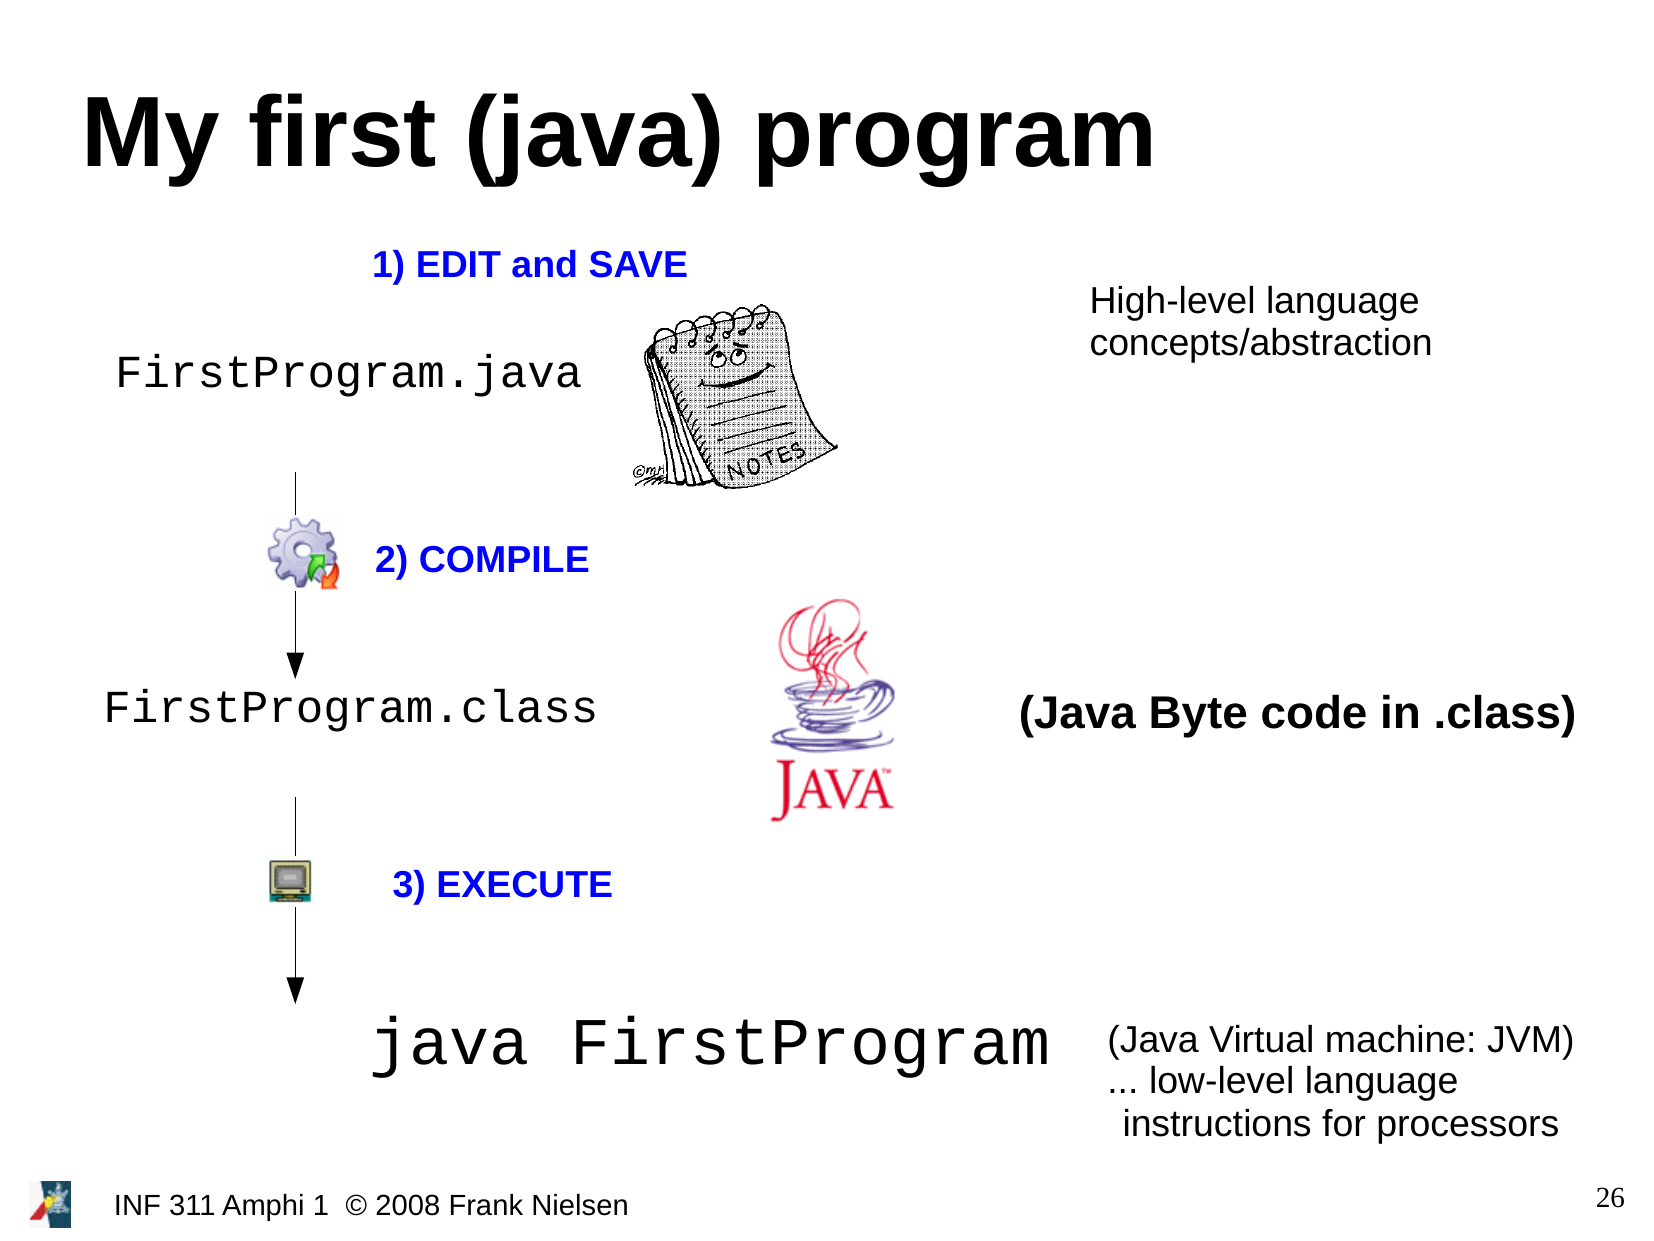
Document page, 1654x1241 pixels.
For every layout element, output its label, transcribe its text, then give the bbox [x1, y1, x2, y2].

text_box 3) EXECUTE [377, 856, 629, 915]
text_box 2) COMPILE [360, 531, 605, 590]
text_box (Java Virtual machine: JVM) ... low-level language instructions for processors [1092, 1010, 1590, 1152]
picture [738, 590, 931, 838]
picture [614, 295, 851, 502]
text_box My first (java) program [67, 68, 1506, 195]
text_box FirstProgram.java [100, 342, 811, 433]
text_box High-level language concepts/abstraction [1074, 272, 1448, 372]
text_box FirstProgram.class [88, 677, 738, 768]
picture [265, 515, 341, 591]
text_box 1) EDIT and SAVE [357, 236, 703, 295]
picture [265, 856, 316, 907]
text_box (Java Byte code in .class) [1003, 679, 1592, 747]
picture [29, 1181, 71, 1228]
text_box java FirstProgram [355, 1001, 1065, 1092]
